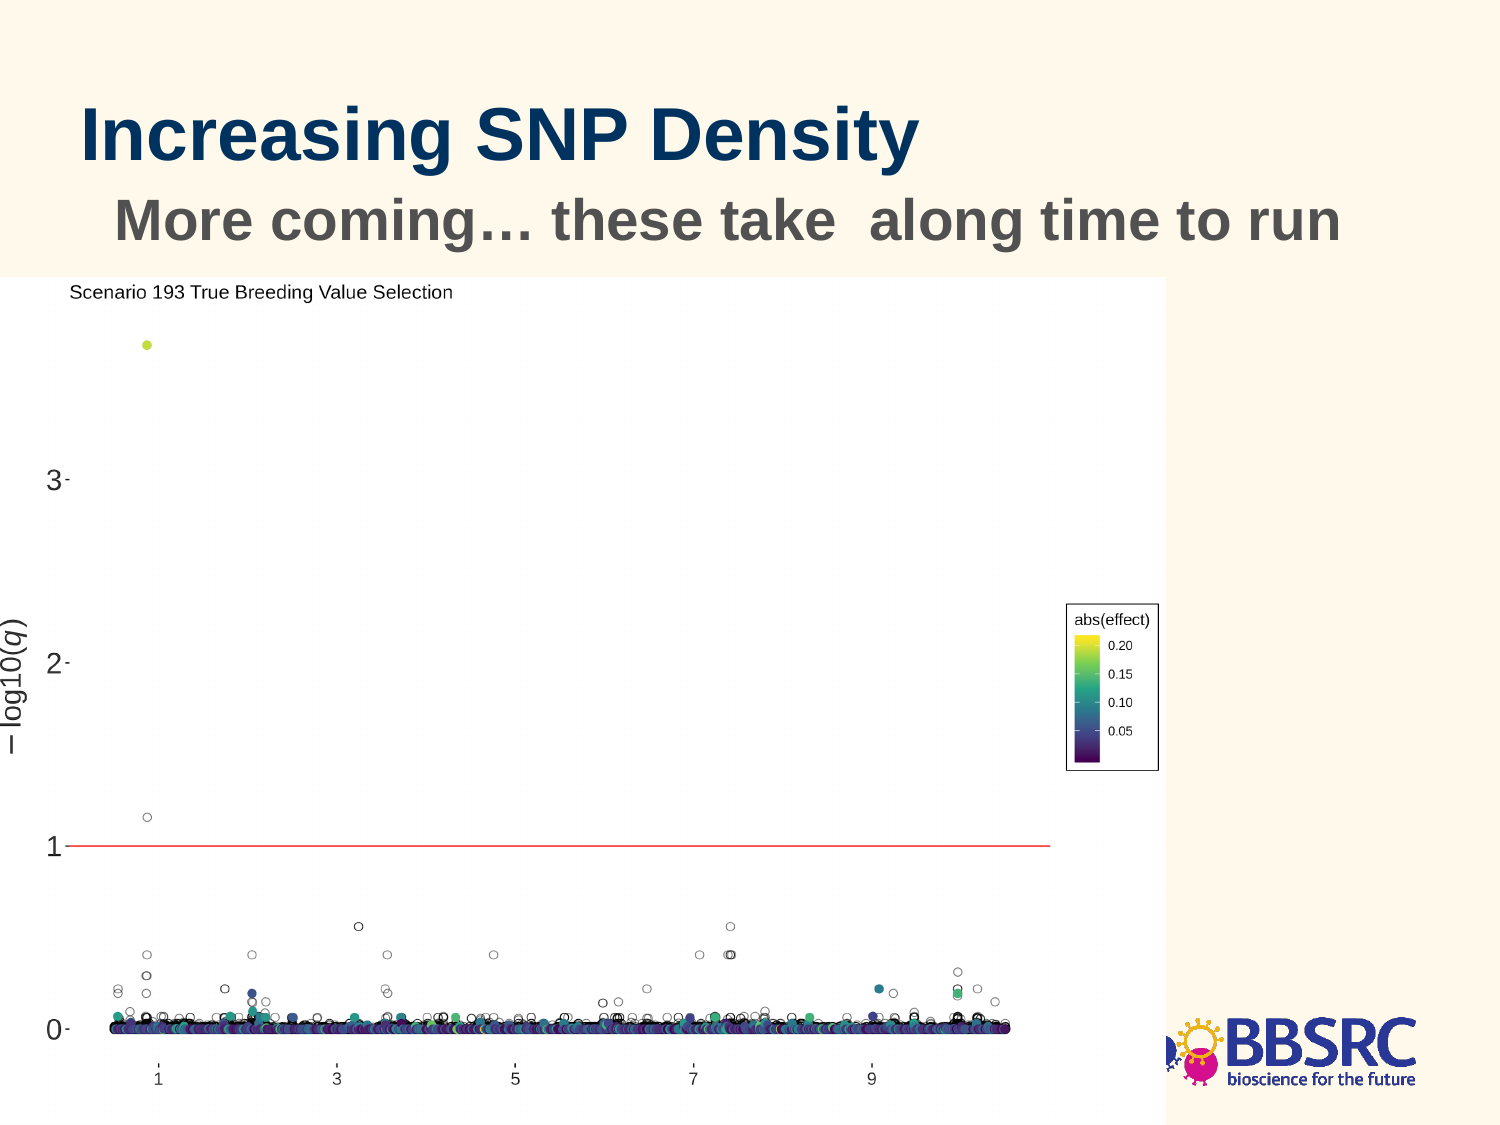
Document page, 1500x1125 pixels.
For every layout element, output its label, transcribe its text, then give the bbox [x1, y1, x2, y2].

title Increasing SNP Density [64, 78, 1426, 185]
picture [0, 277, 1416, 1125]
list More coming… these take along time to run [99, 174, 1402, 341]
